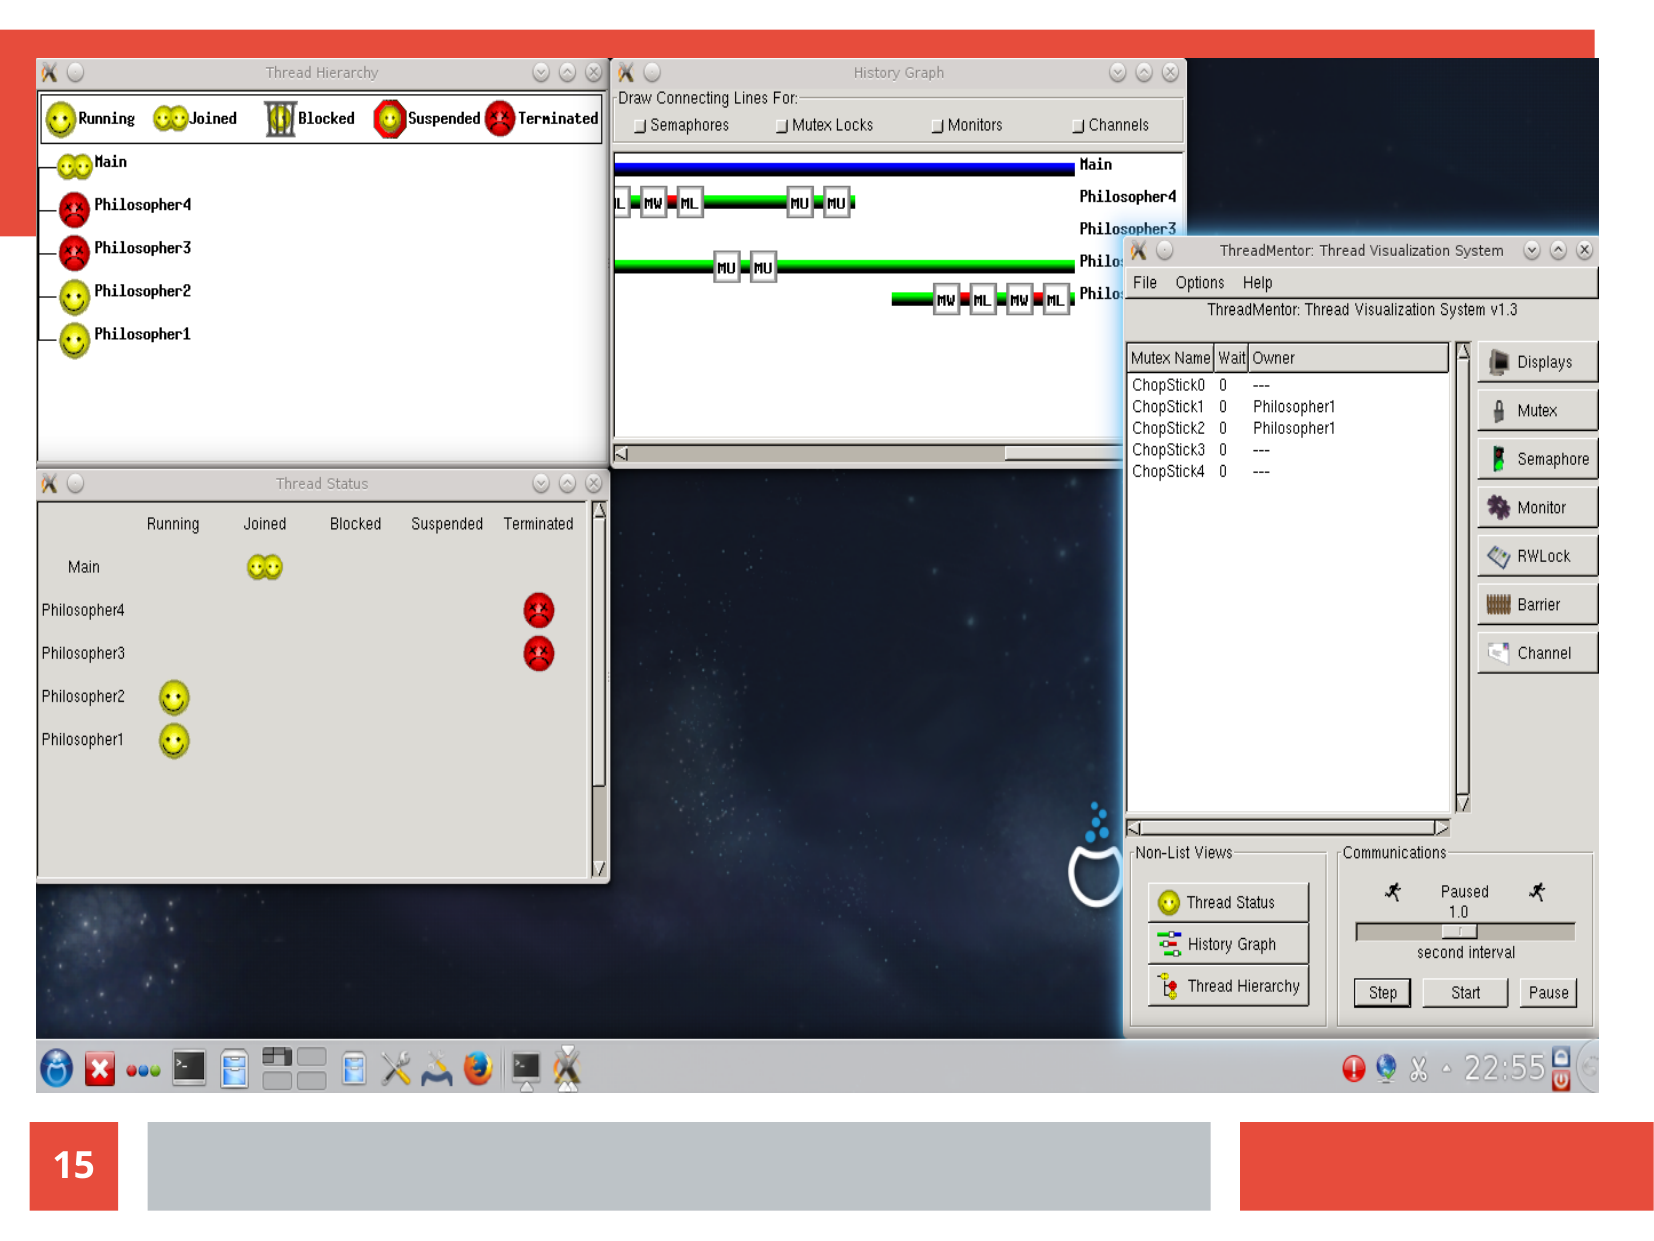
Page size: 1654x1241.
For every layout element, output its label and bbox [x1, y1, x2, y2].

picture [36, 59, 1599, 1093]
text_box [29, 1122, 119, 1211]
